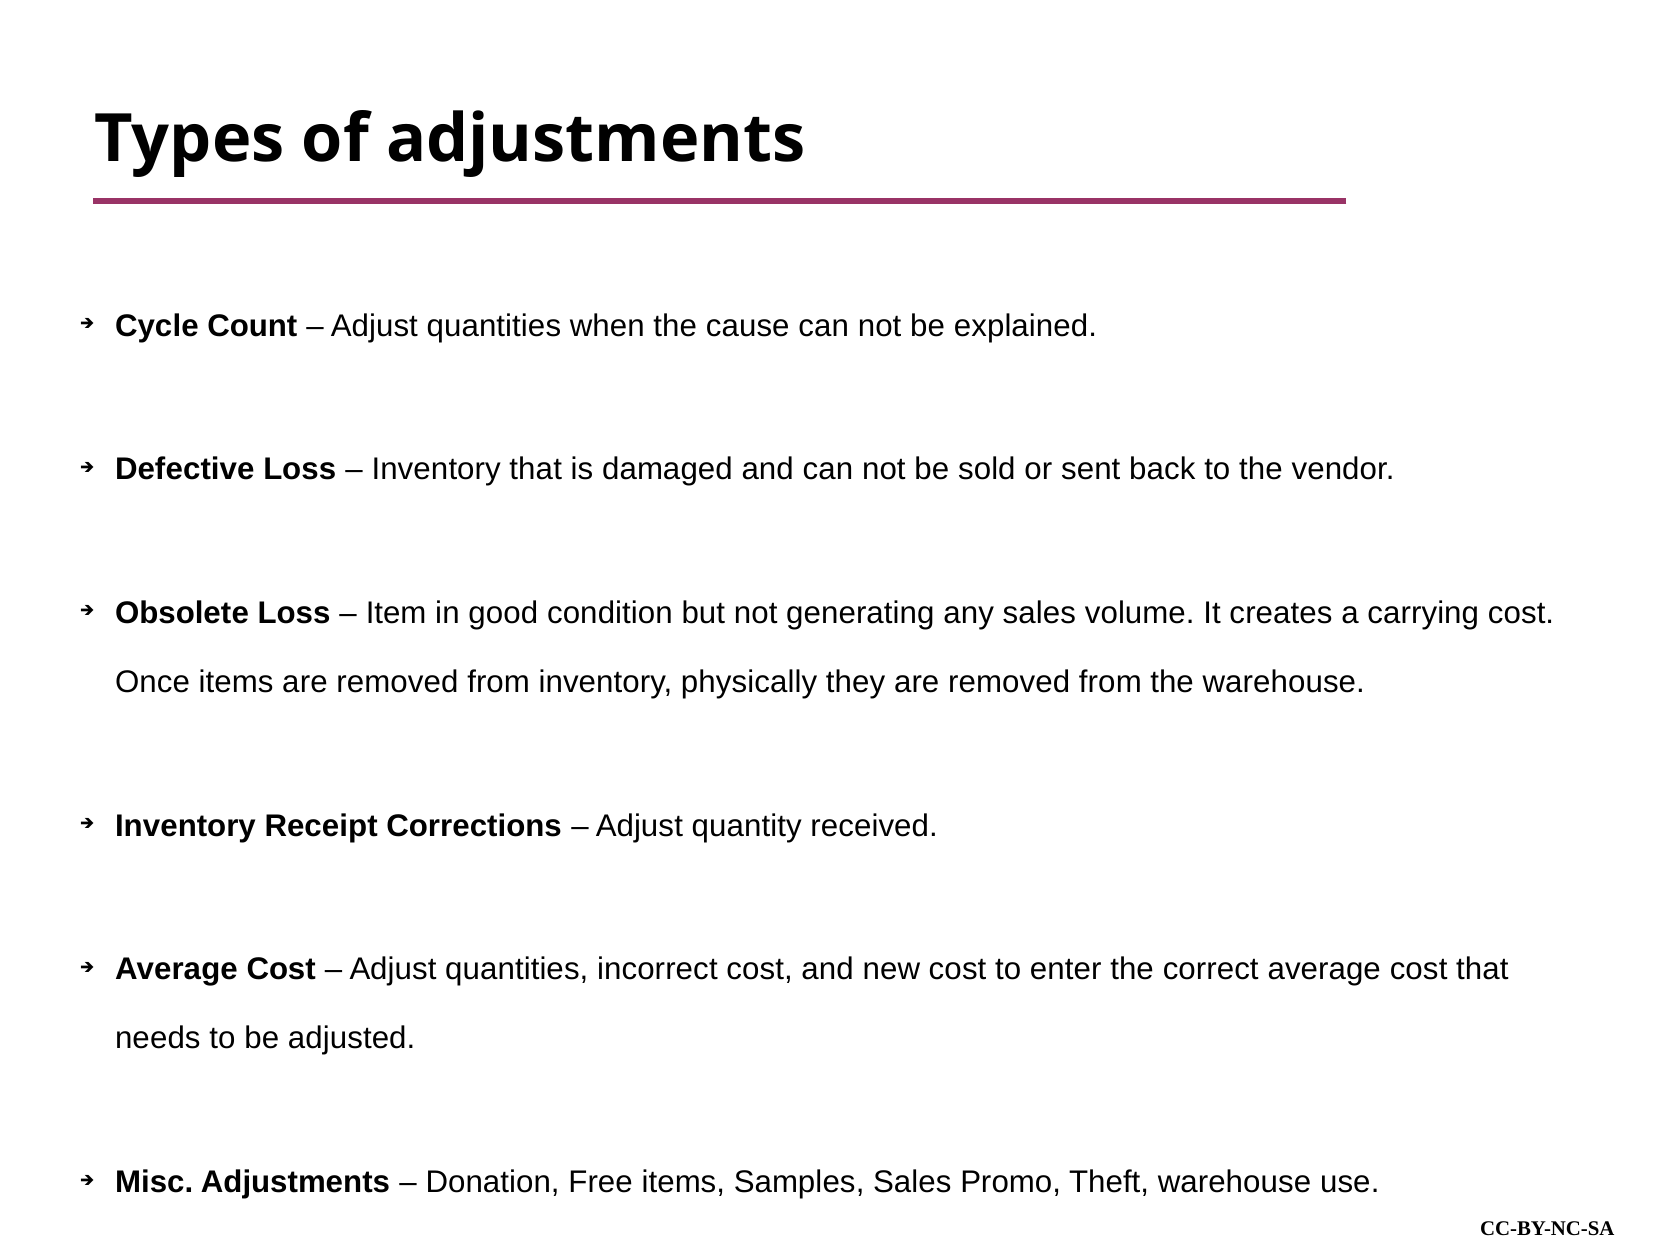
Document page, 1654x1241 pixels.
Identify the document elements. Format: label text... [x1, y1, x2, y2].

title Types of adjustments [94, 31, 1571, 239]
text_box Cycle Count – Adjust quantities when the cause can not be explained. Defective Loss – Inventory that is damaged and can not be sold or sent back to the vendor. Obsolete Loss – Item in good condition but not generating any sales volume. It creates a carrying cost. Once items are removed from inventory, physically they are removed from the warehouse. Inventory Receipt Corrections – Adjust quantity received. Average Cost – Adjust quantities, incorrect cost, and new cost to enter the correct average cost that needs to be adjusted. Misc. Adjustments – Donation, Free items, Samples, Sales Promo, Theft, warehouse use. [64, 265, 1595, 1241]
